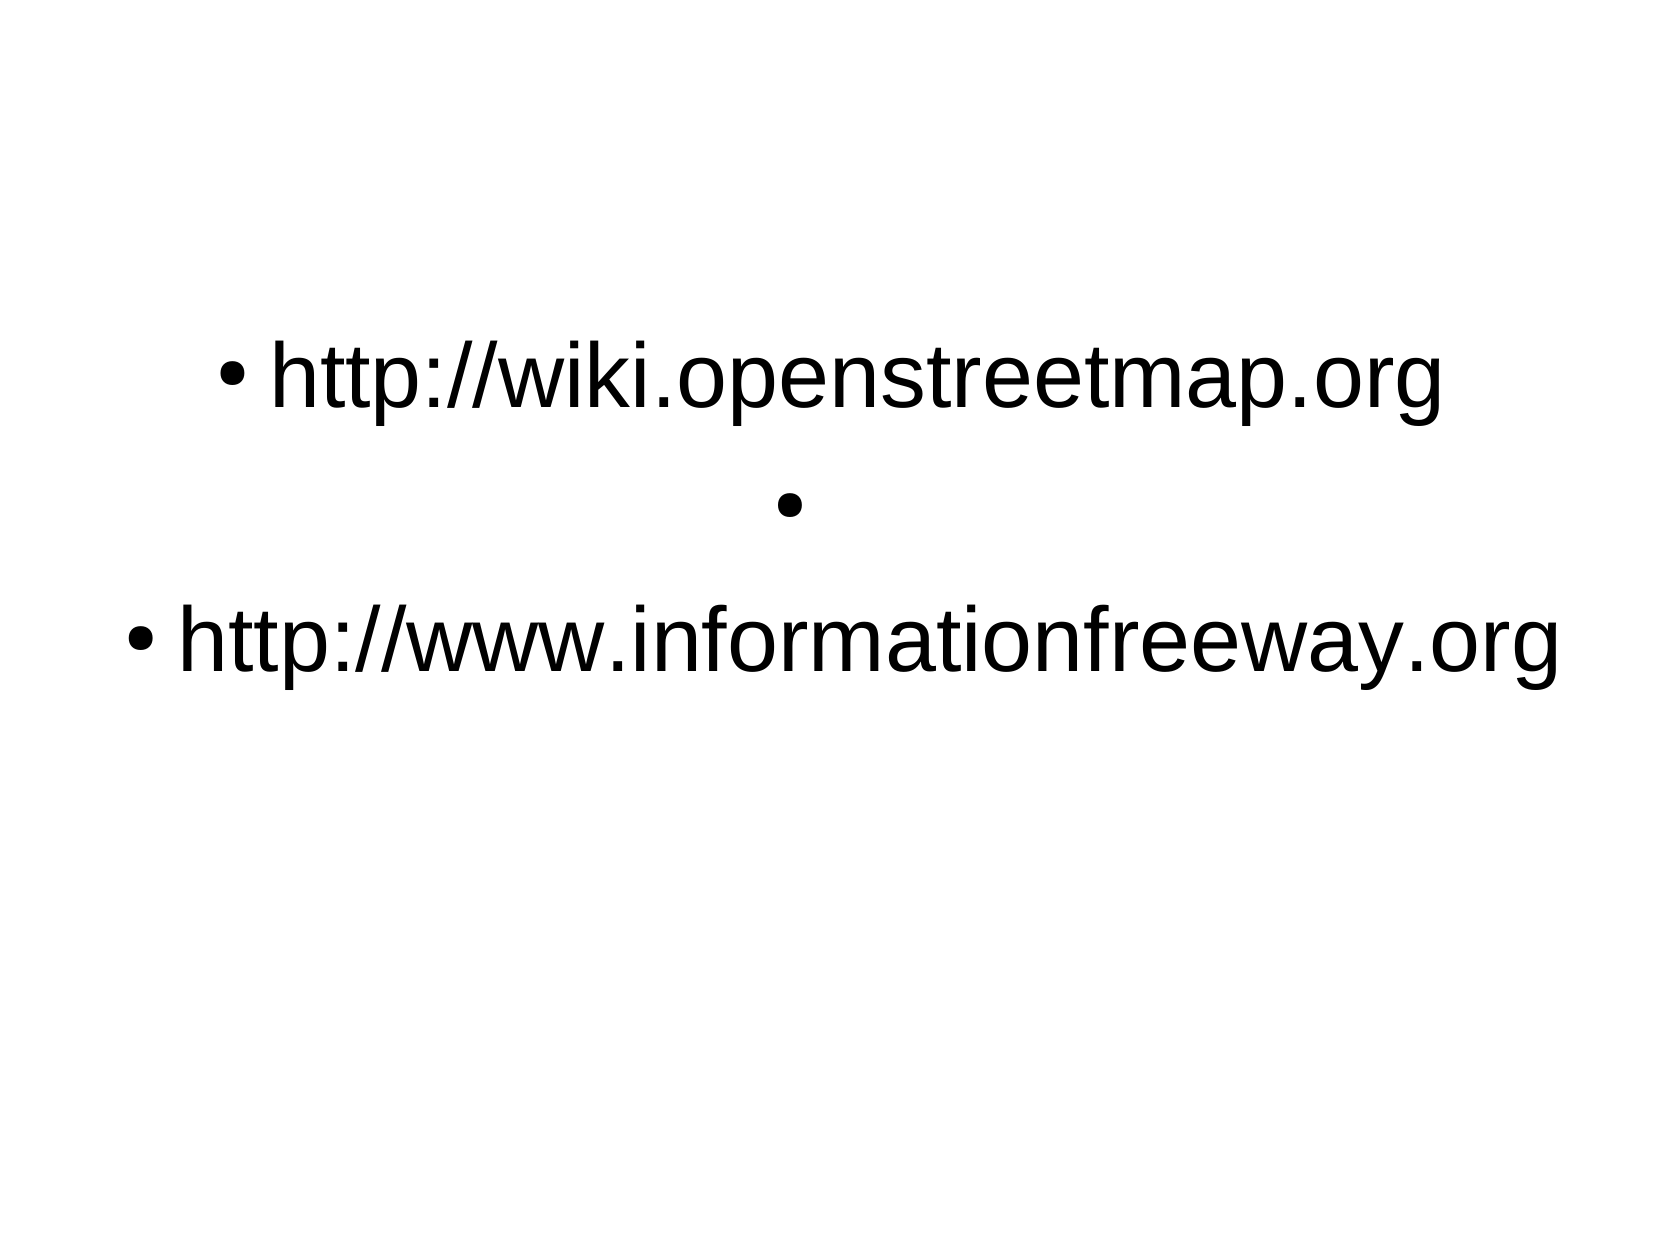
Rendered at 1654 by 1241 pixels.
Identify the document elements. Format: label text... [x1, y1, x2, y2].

list http://wiki.openstreetmap.org http://www.informationfreeway.org [82, 324, 1571, 1109]
